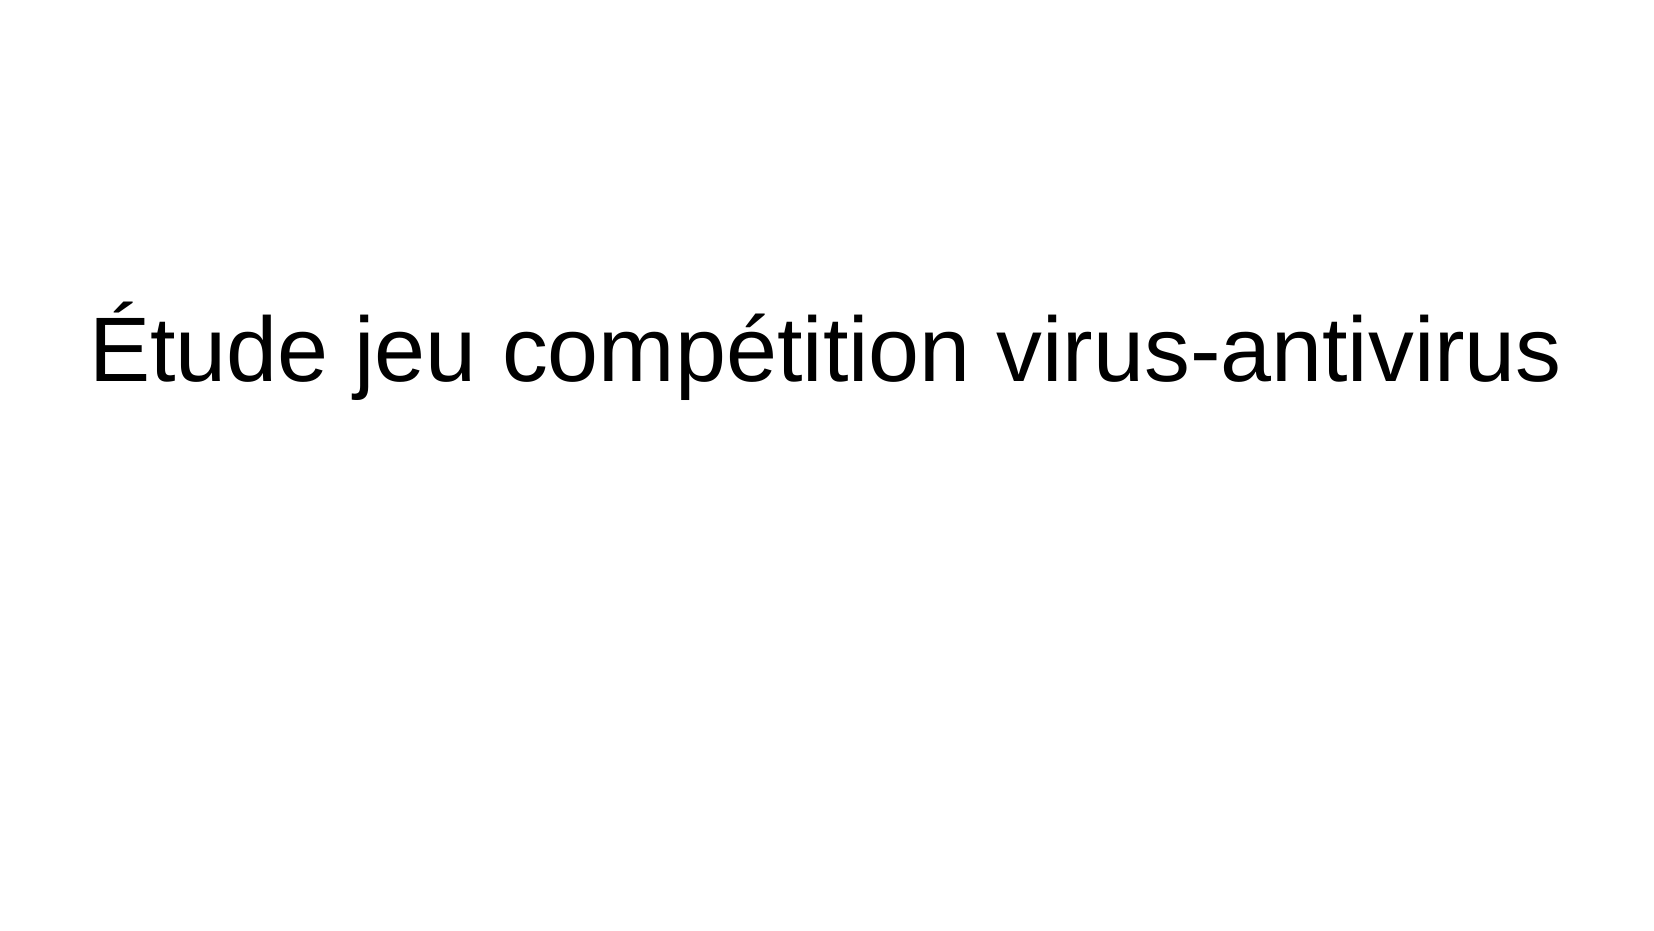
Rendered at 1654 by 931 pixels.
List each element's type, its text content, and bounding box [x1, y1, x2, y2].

title Étude jeu compétition virus-antivirus [82, 271, 1571, 428]
